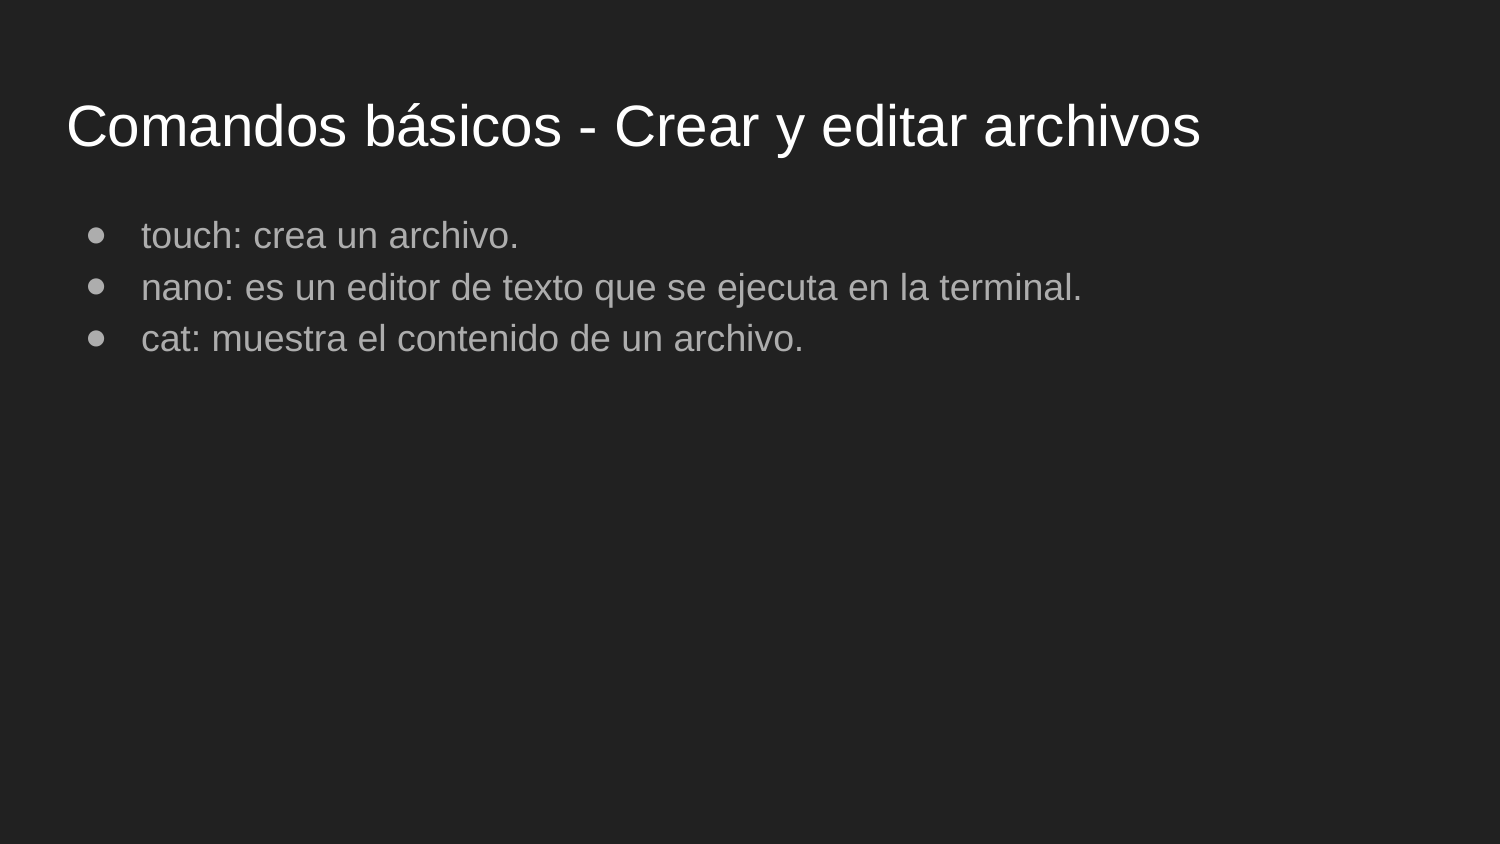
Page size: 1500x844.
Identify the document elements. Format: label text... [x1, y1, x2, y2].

list touch: crea un archivo. nano: es un editor de texto que se ejecuta en la terminal. cat: muestra el contenido de un archivo. [51, 189, 1449, 750]
title Comandos básicos - Crear y editar archivos [51, 72, 1449, 167]
